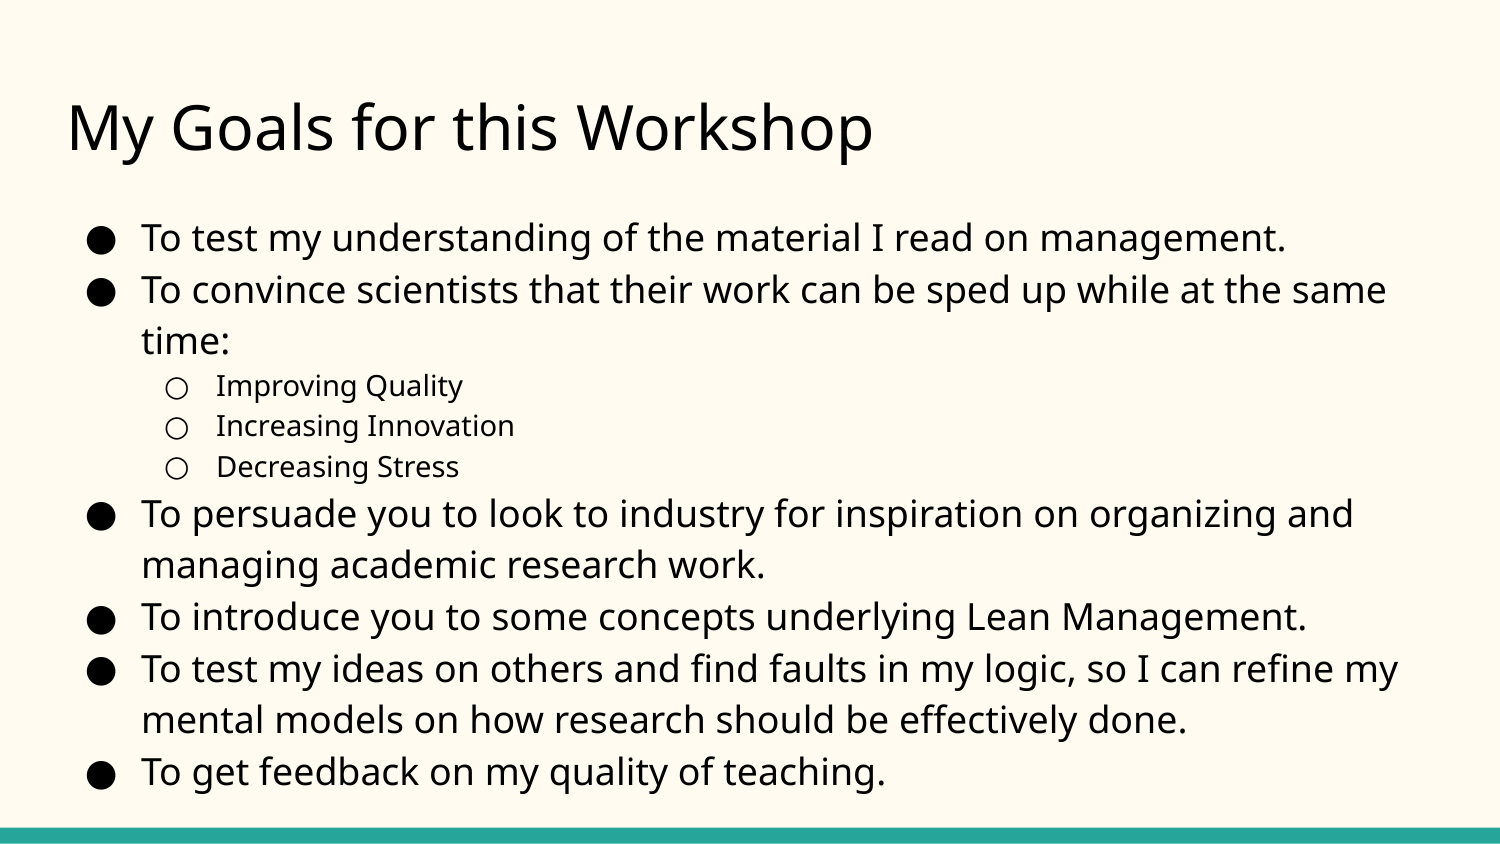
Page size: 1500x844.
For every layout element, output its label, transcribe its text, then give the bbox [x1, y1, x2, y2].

title My Goals for this Workshop [51, 72, 1449, 174]
list To test my understanding of the material I read on management. To convince scientists that their work can be sped up while at the same time: Improving Quality Increasing Innovation Decreasing Stress To persuade you to look to industry for inspiration on organizing and managing academic research work. To introduce you to some concepts underlying Lean Management. To test my ideas on others and find faults in my logic, so I can refine my mental models on how research should be effectively done. To get feedback on my quality of teaching. [51, 192, 1449, 750]
